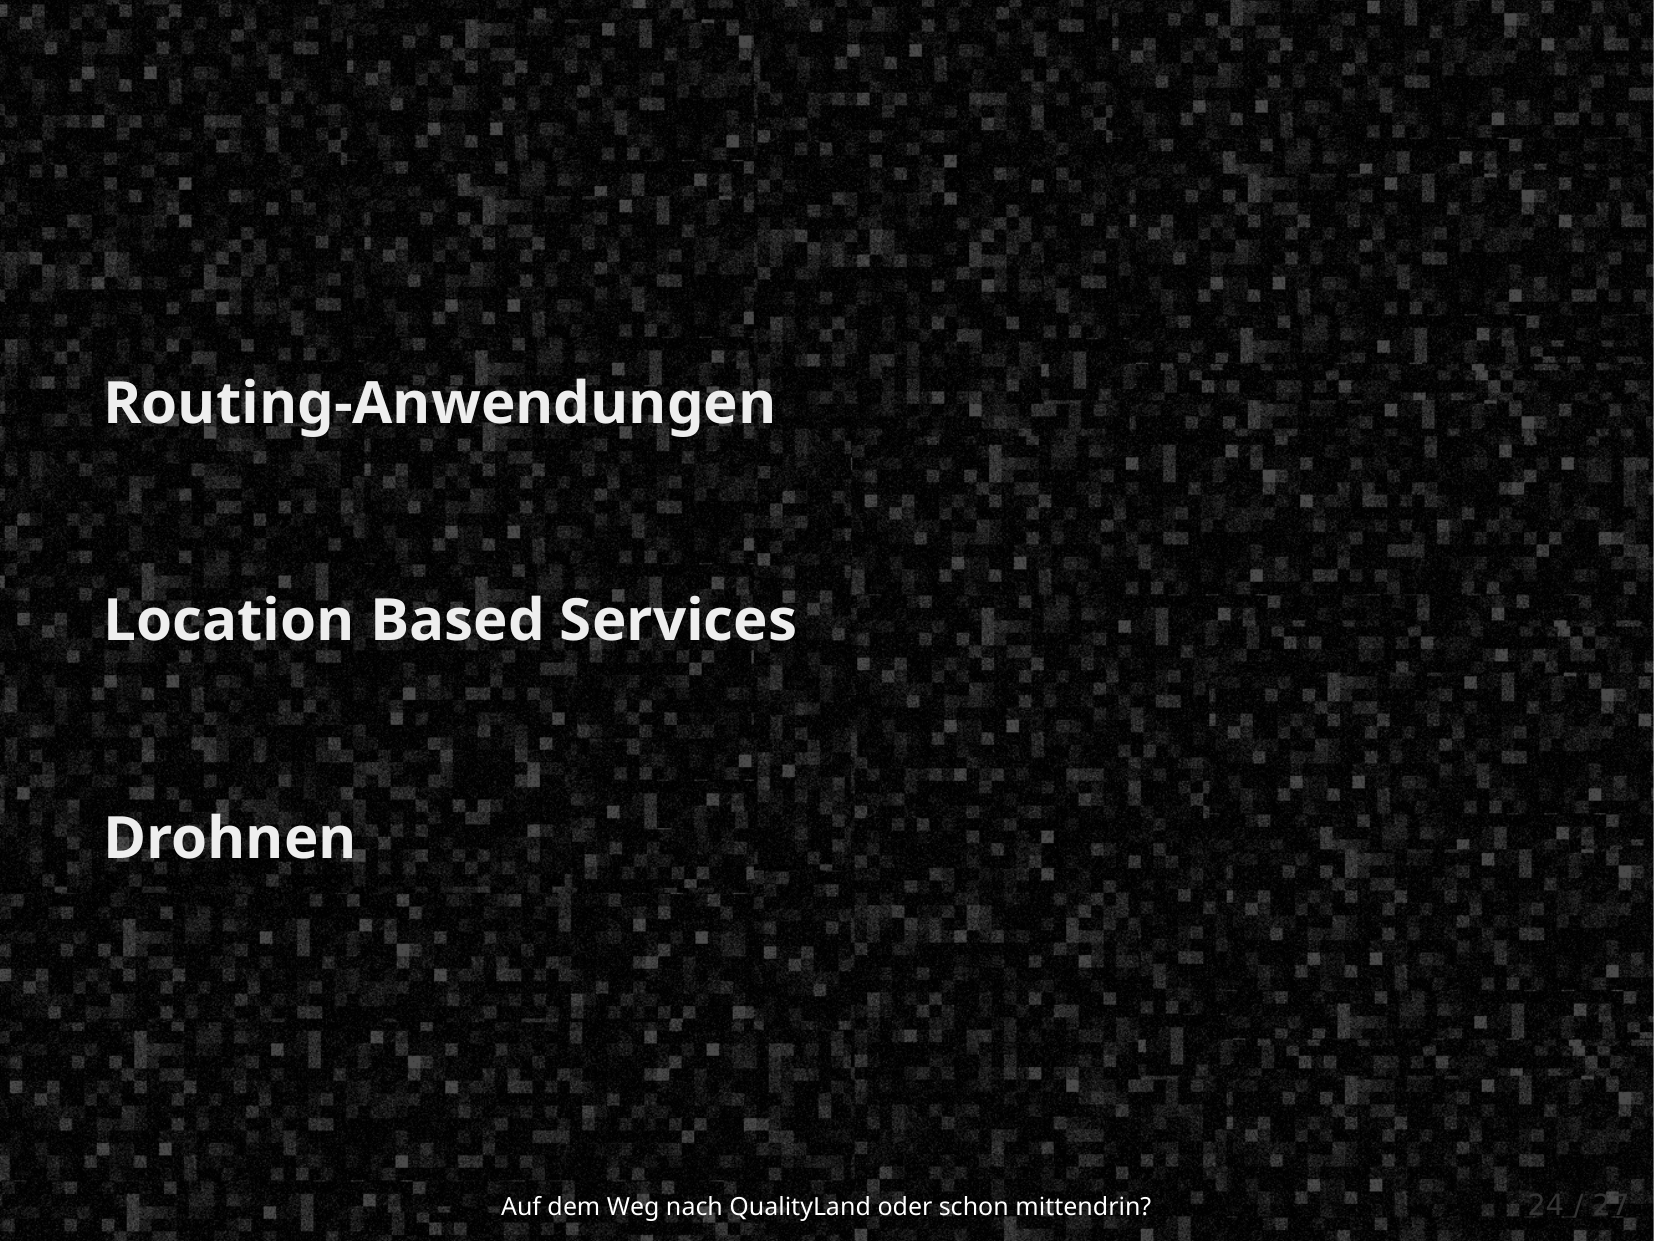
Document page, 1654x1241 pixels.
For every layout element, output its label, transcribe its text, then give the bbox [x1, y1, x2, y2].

title [129, 107, 1518, 218]
list Routing-Anwendungen Location Based Services Drohnen [82, 361, 1571, 1180]
picture [0, 0, 1654, 1241]
